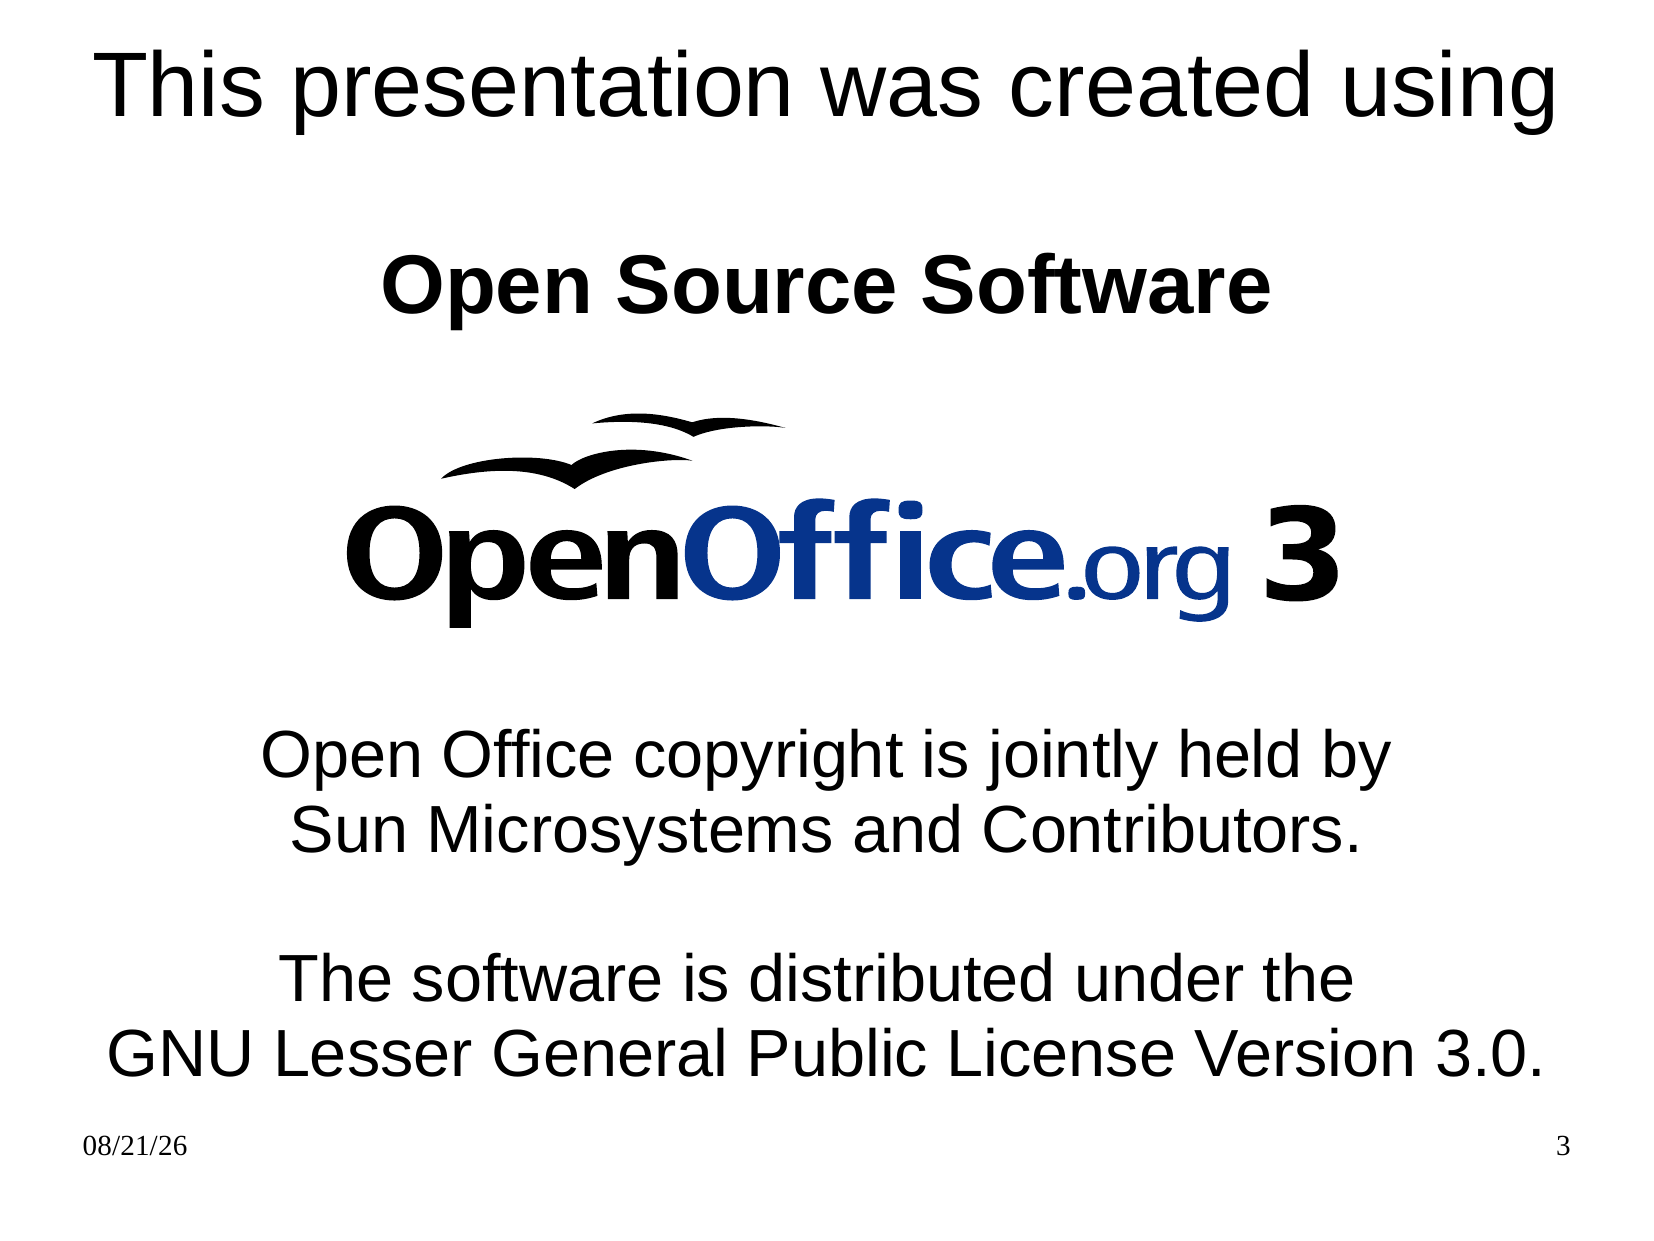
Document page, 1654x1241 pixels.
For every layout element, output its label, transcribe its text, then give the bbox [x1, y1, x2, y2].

picture [346, 413, 1338, 628]
text_box Open Office copyright is jointly held by Sun Microsystems and Contributors. The software is distributed under the GNU Lesser General Public License Version 3.0. [82, 716, 1571, 1091]
title This presentation was created using Open Source Software [82, 33, 1571, 332]
